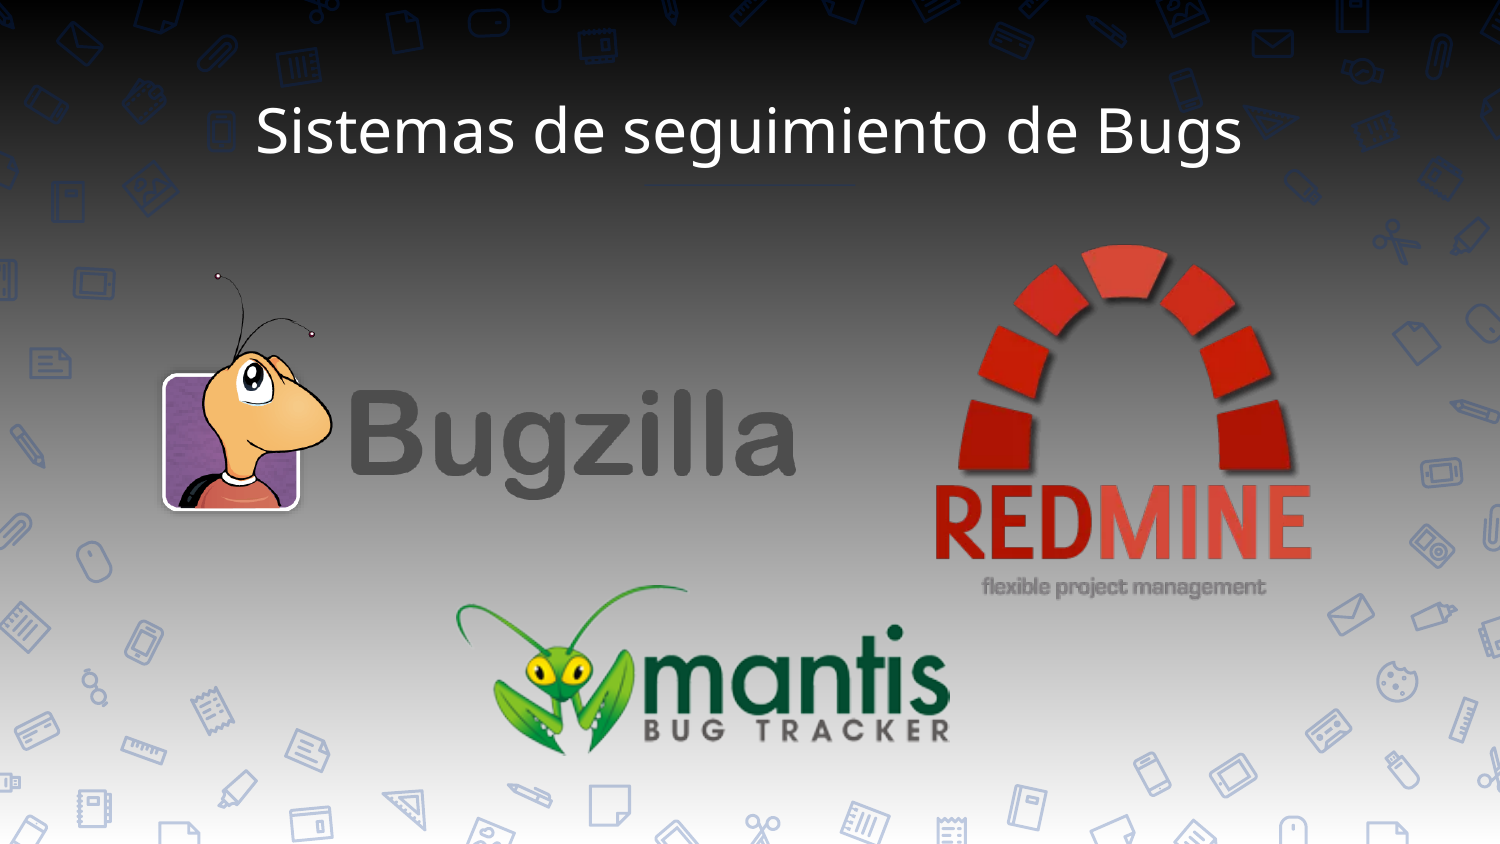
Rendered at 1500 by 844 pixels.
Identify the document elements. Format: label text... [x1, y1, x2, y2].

picture [456, 228, 1318, 756]
picture [143, 266, 819, 519]
title Sistemas de seguimiento de Bugs [182, 58, 1318, 182]
